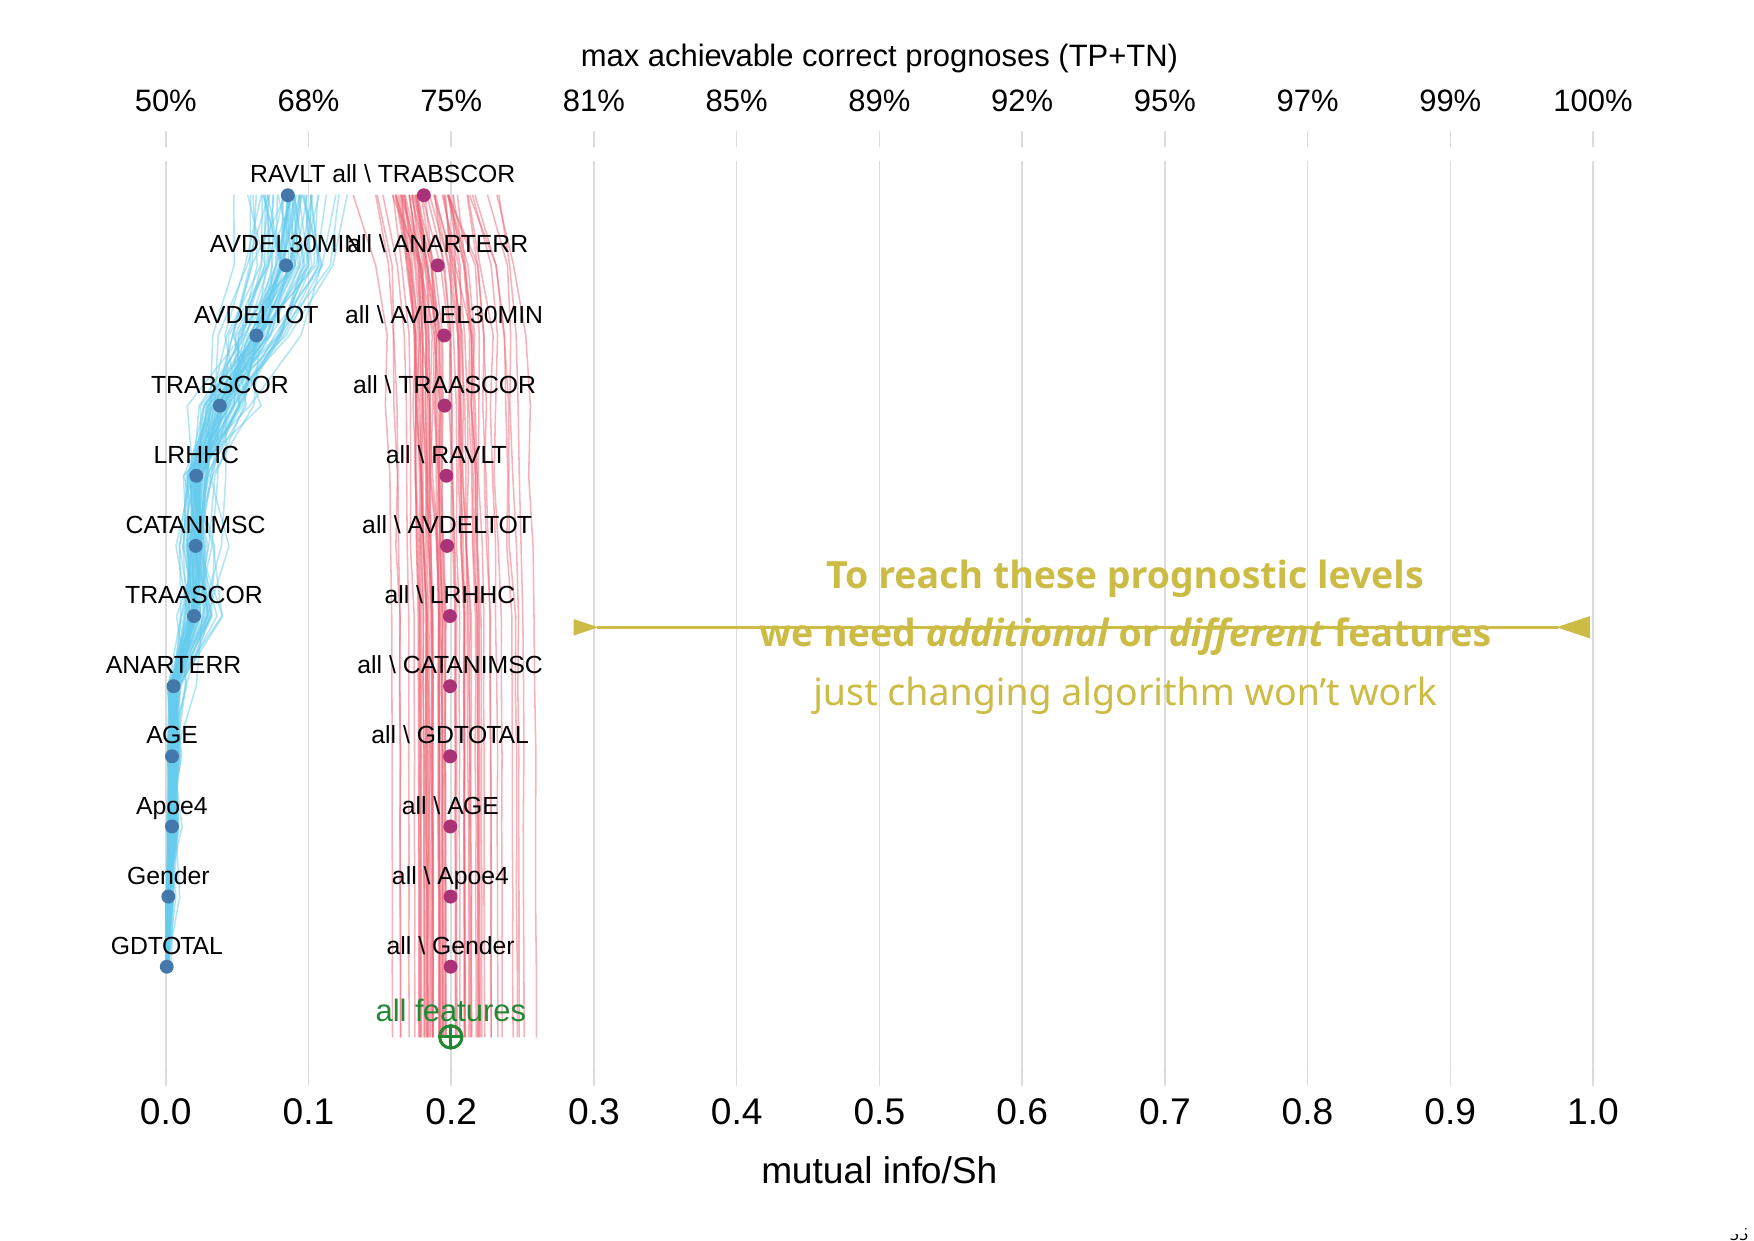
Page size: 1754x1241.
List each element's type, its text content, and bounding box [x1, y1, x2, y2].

text_box To reach these prognostic levels we need additional or different features just changing algorithm won’t work [744, 540, 1425, 626]
picture [9, 6, 1745, 1235]
text_box To reach these prognostic levels we need additional or different features just changing algorithm won’t work [744, 629, 1425, 680]
